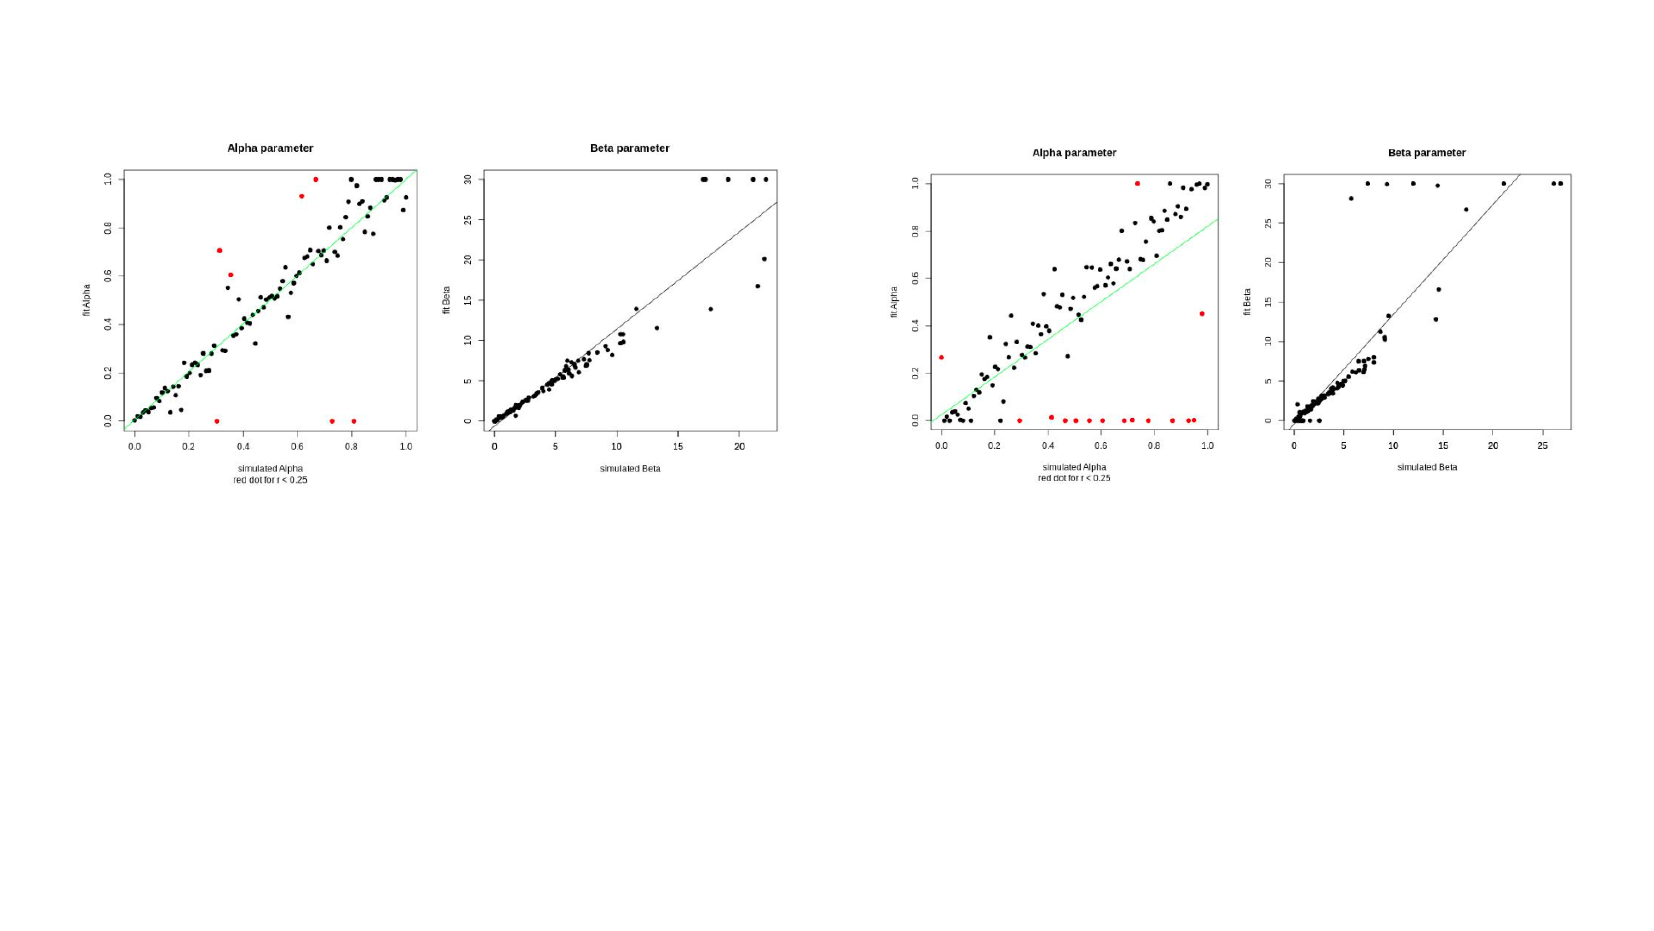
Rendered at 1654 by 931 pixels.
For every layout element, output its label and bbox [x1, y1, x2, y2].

picture [45, 104, 1639, 496]
